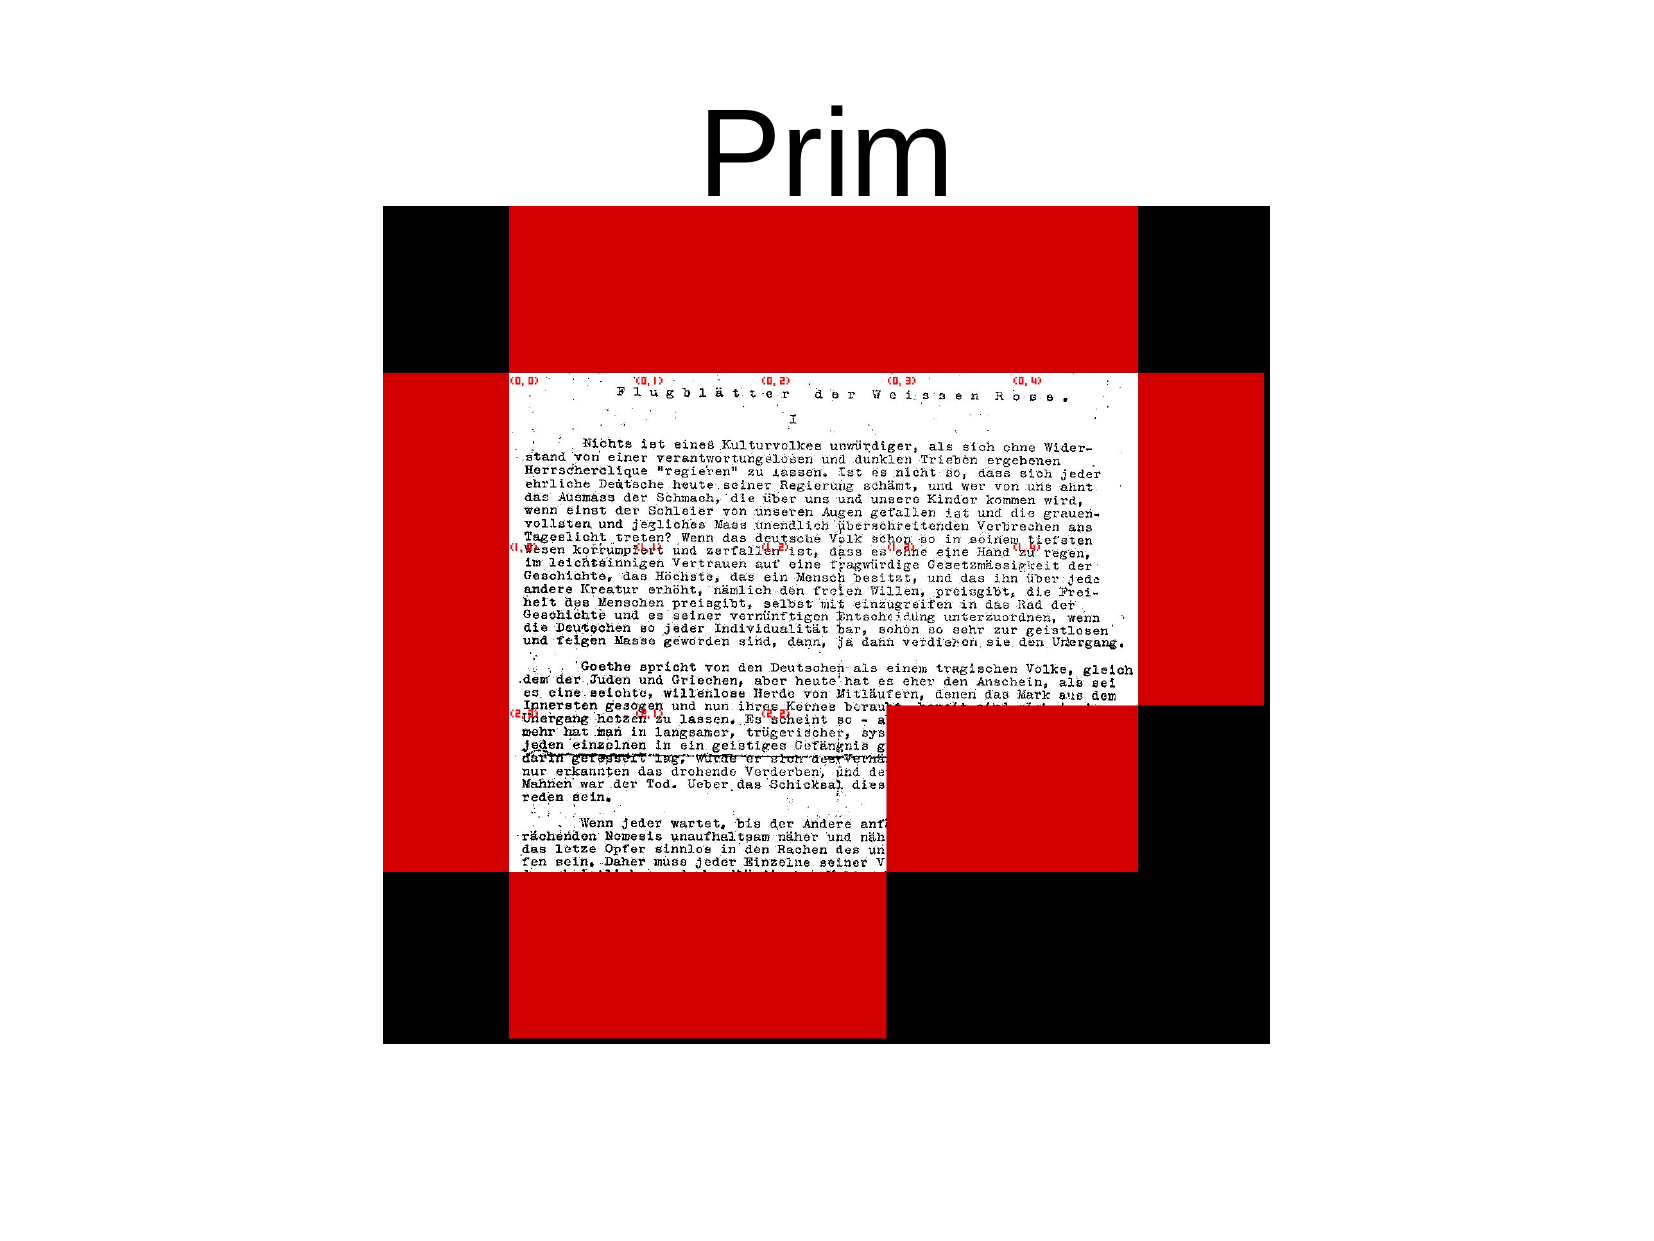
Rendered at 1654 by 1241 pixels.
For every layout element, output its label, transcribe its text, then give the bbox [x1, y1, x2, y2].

picture [383, 206, 1270, 1044]
title Prim [82, 49, 1571, 257]
